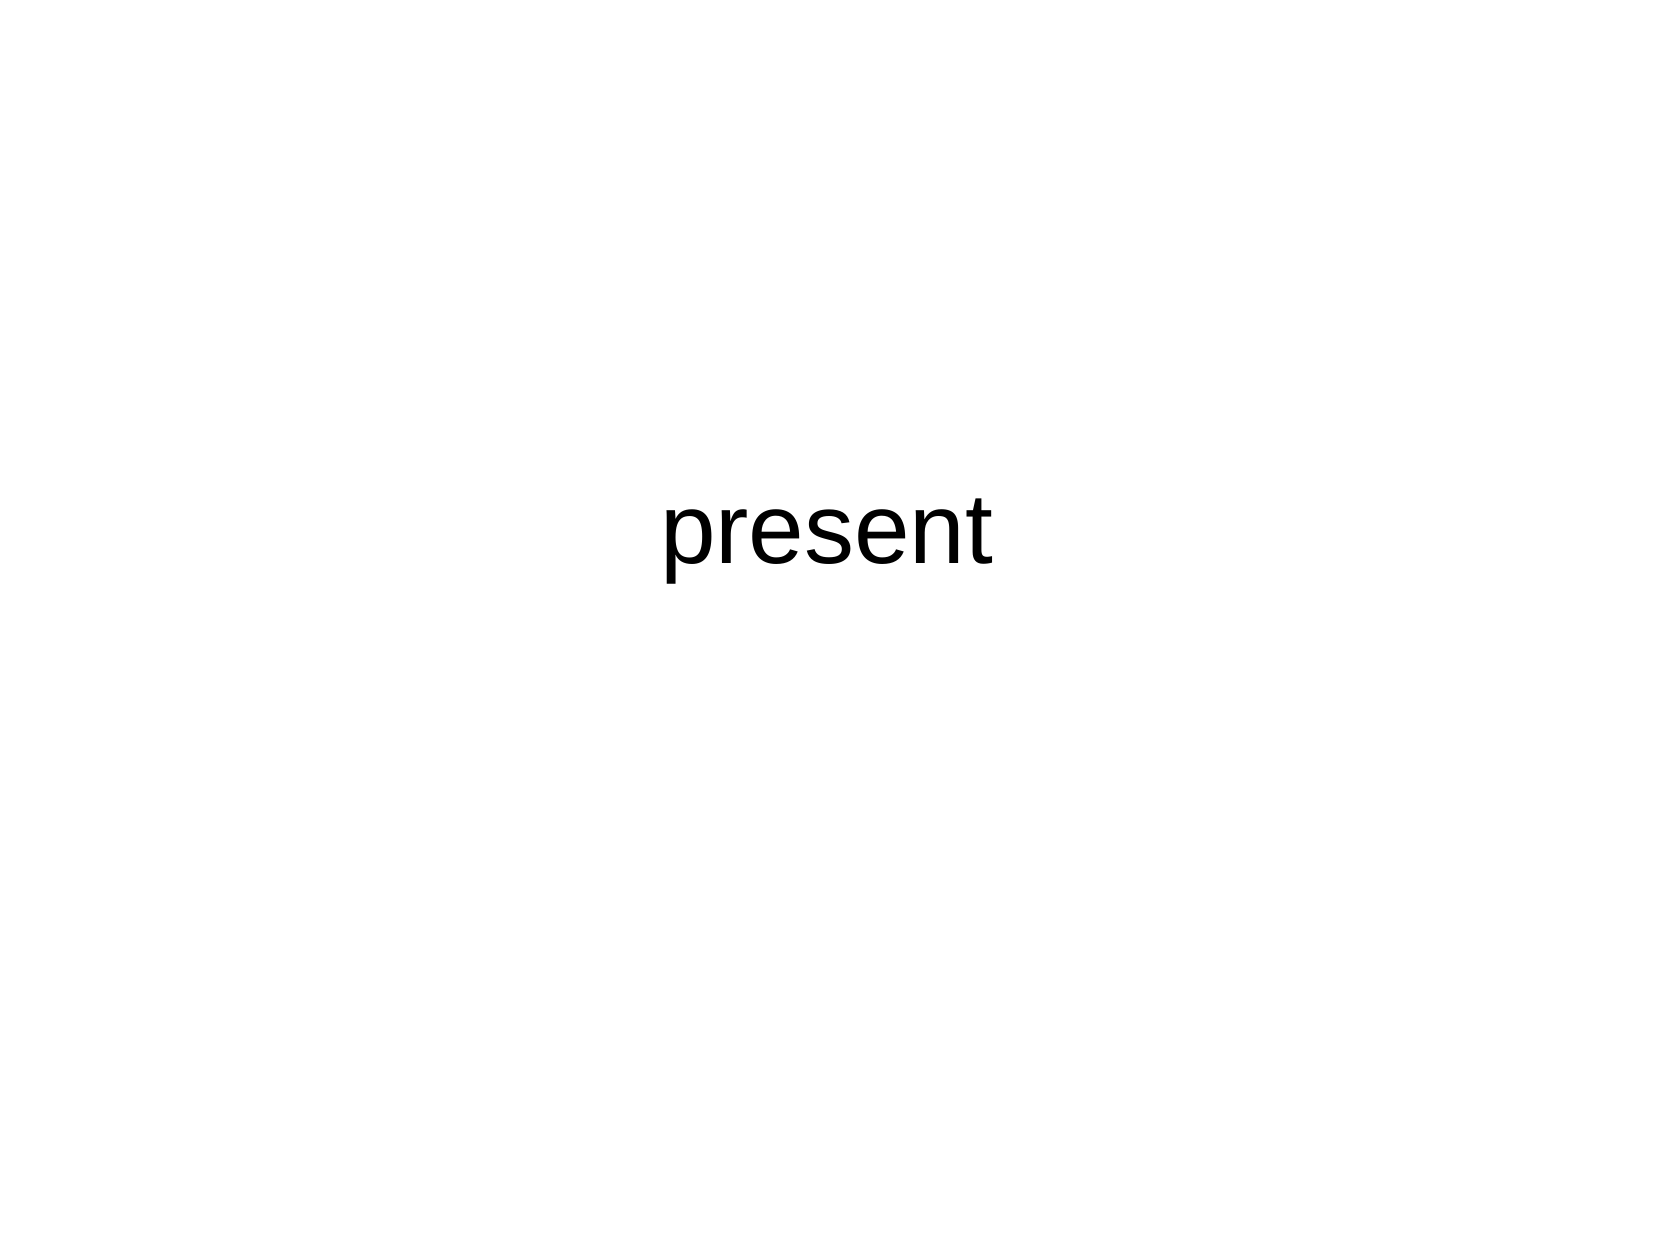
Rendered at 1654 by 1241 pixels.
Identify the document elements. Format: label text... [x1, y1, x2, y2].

subtitle present [82, 49, 1571, 1010]
